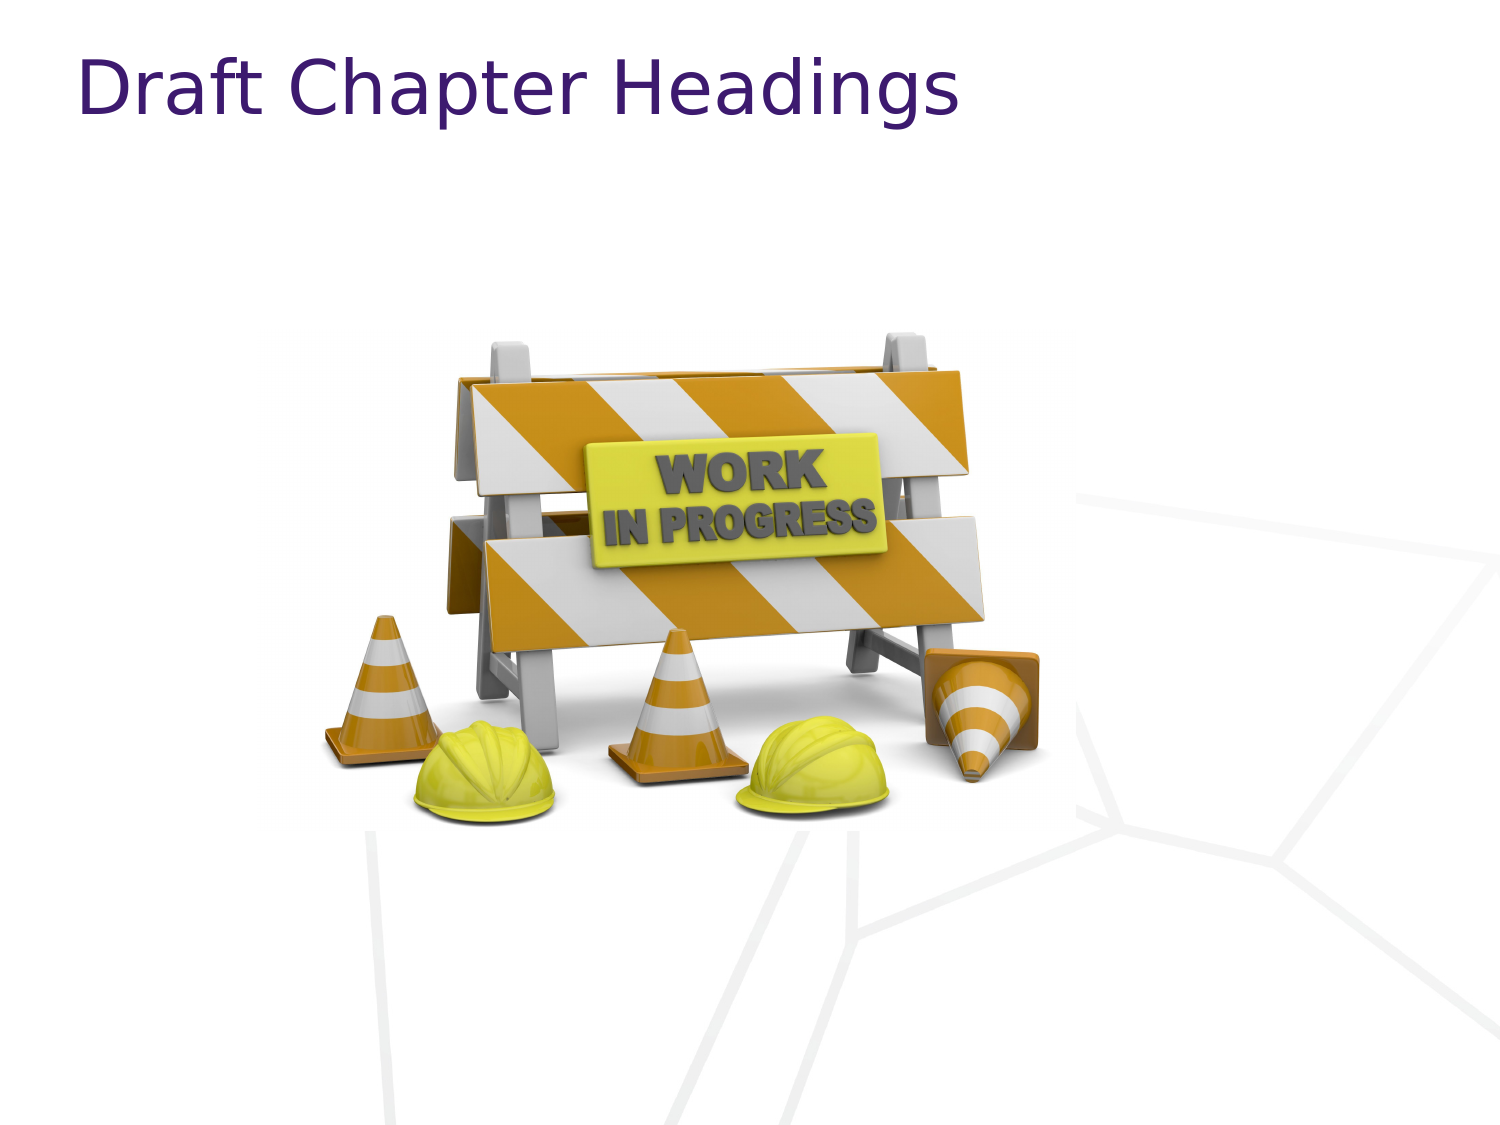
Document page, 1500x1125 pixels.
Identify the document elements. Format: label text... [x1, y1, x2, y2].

title Draft Chapter Headings [75, 45, 1424, 133]
picture [0, 0, 1500, 1125]
